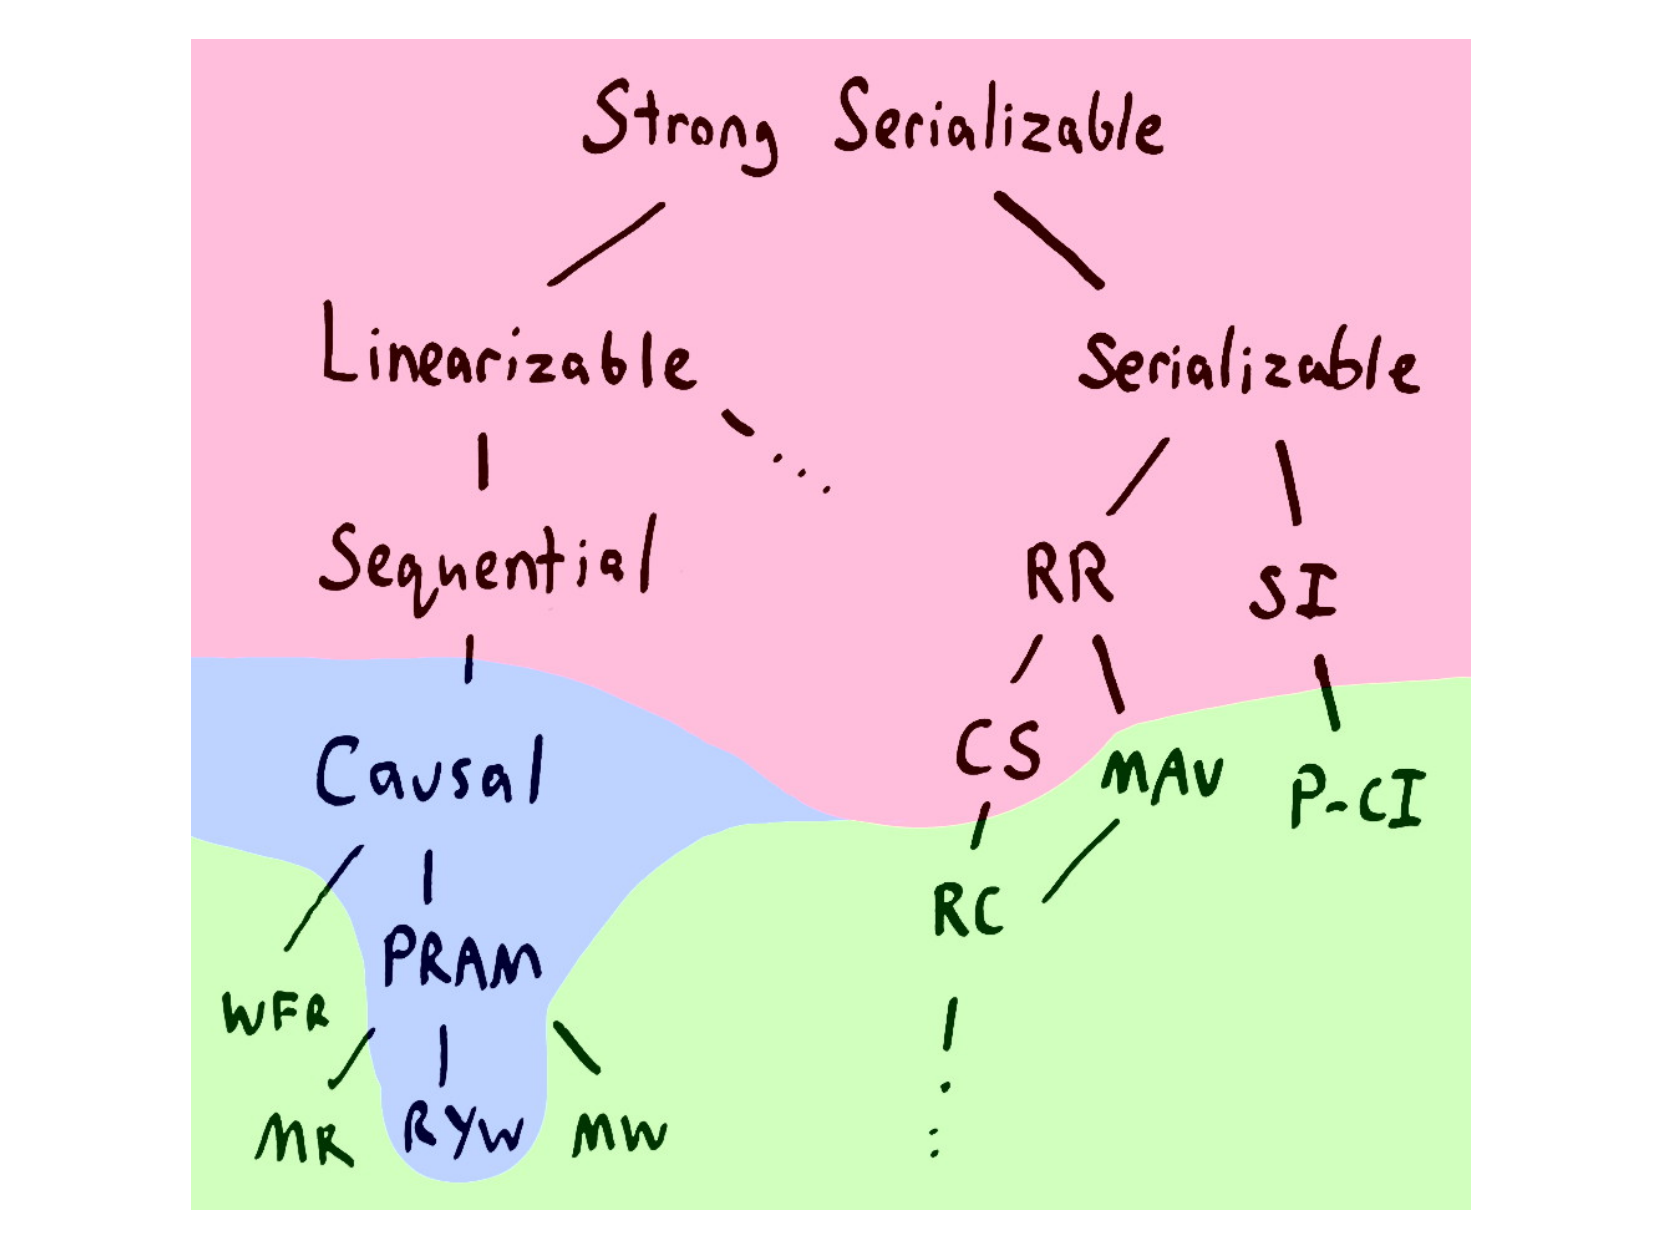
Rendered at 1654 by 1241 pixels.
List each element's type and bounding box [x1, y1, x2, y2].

picture [191, 39, 1471, 1210]
